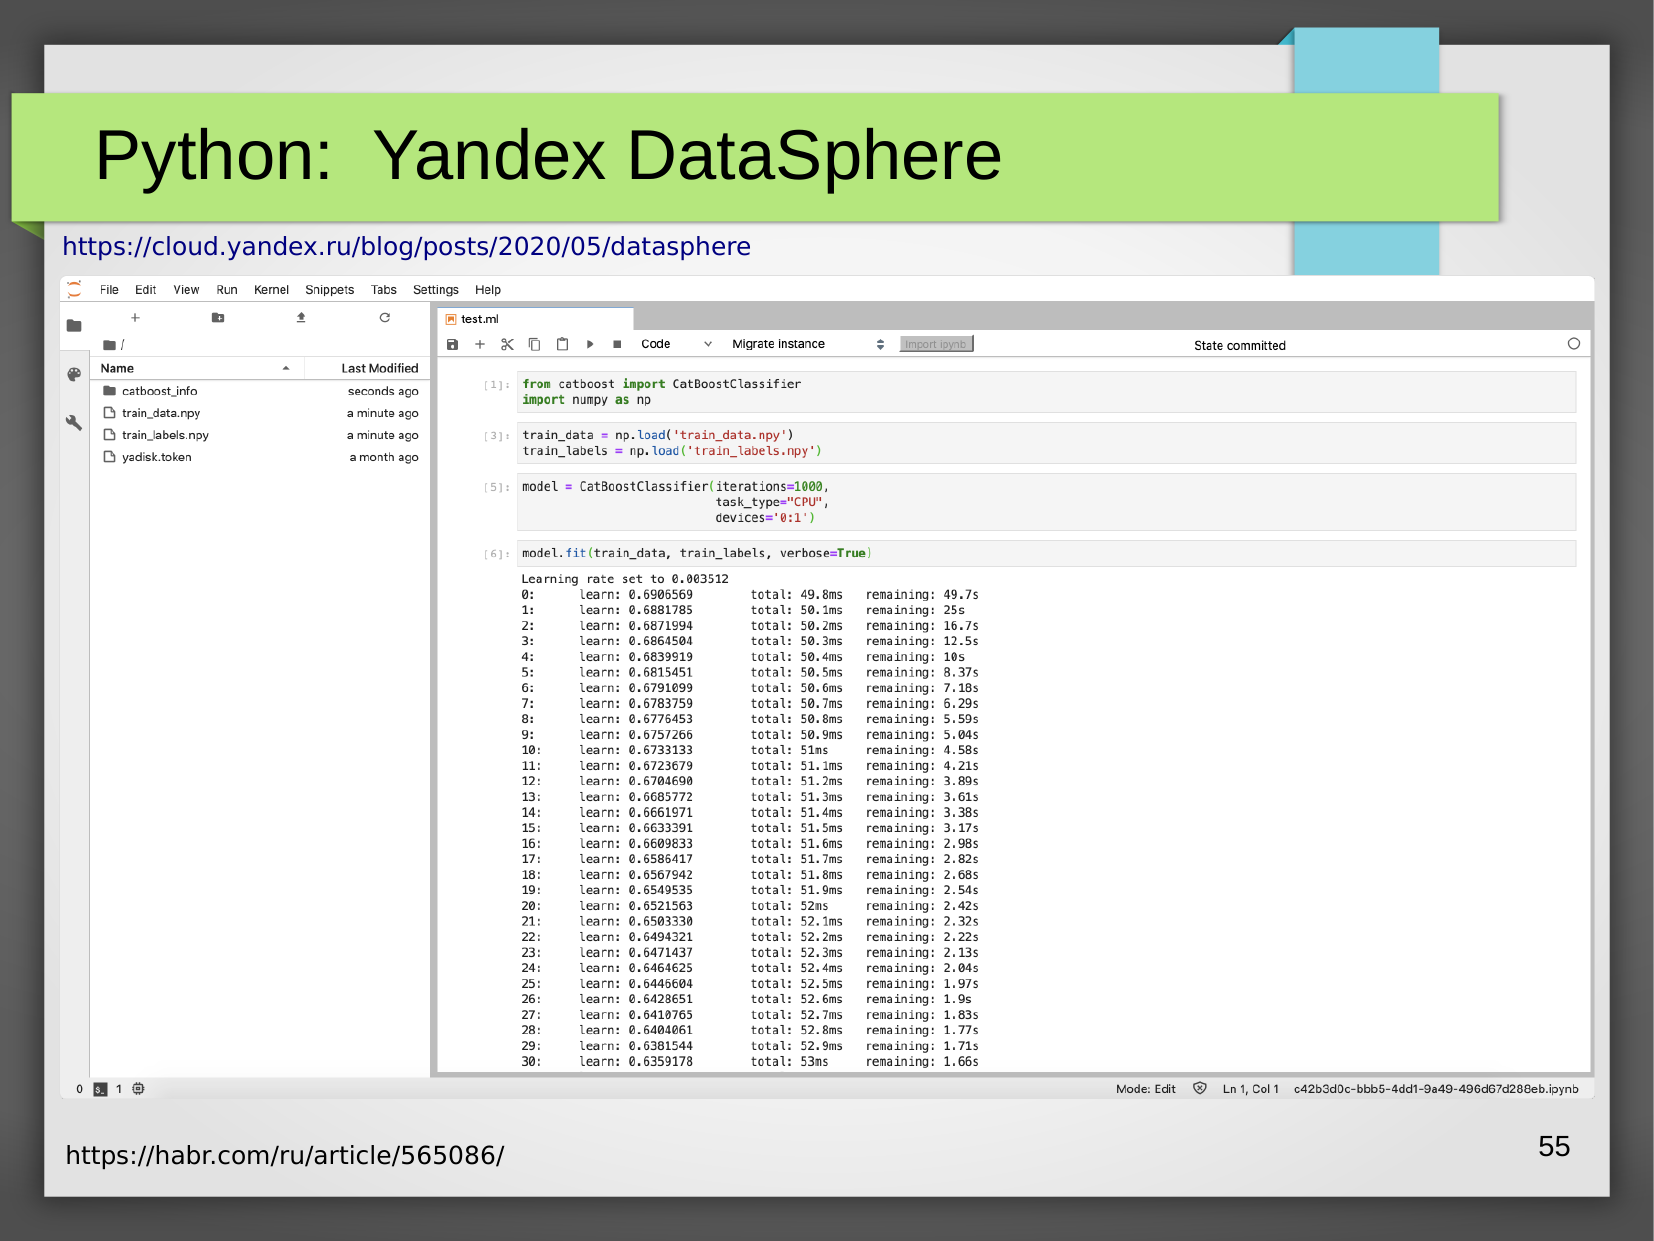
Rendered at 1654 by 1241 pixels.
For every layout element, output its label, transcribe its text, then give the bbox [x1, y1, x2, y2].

title Python: Yandex DataSphere [94, 108, 1300, 201]
text_box https://habr.com/ru/article/565086/ [50, 1133, 945, 1182]
text_box https://cloud.yandex.ru/blog/posts/2020/05/datasphere [47, 224, 910, 298]
picture [0, 0, 1654, 1241]
